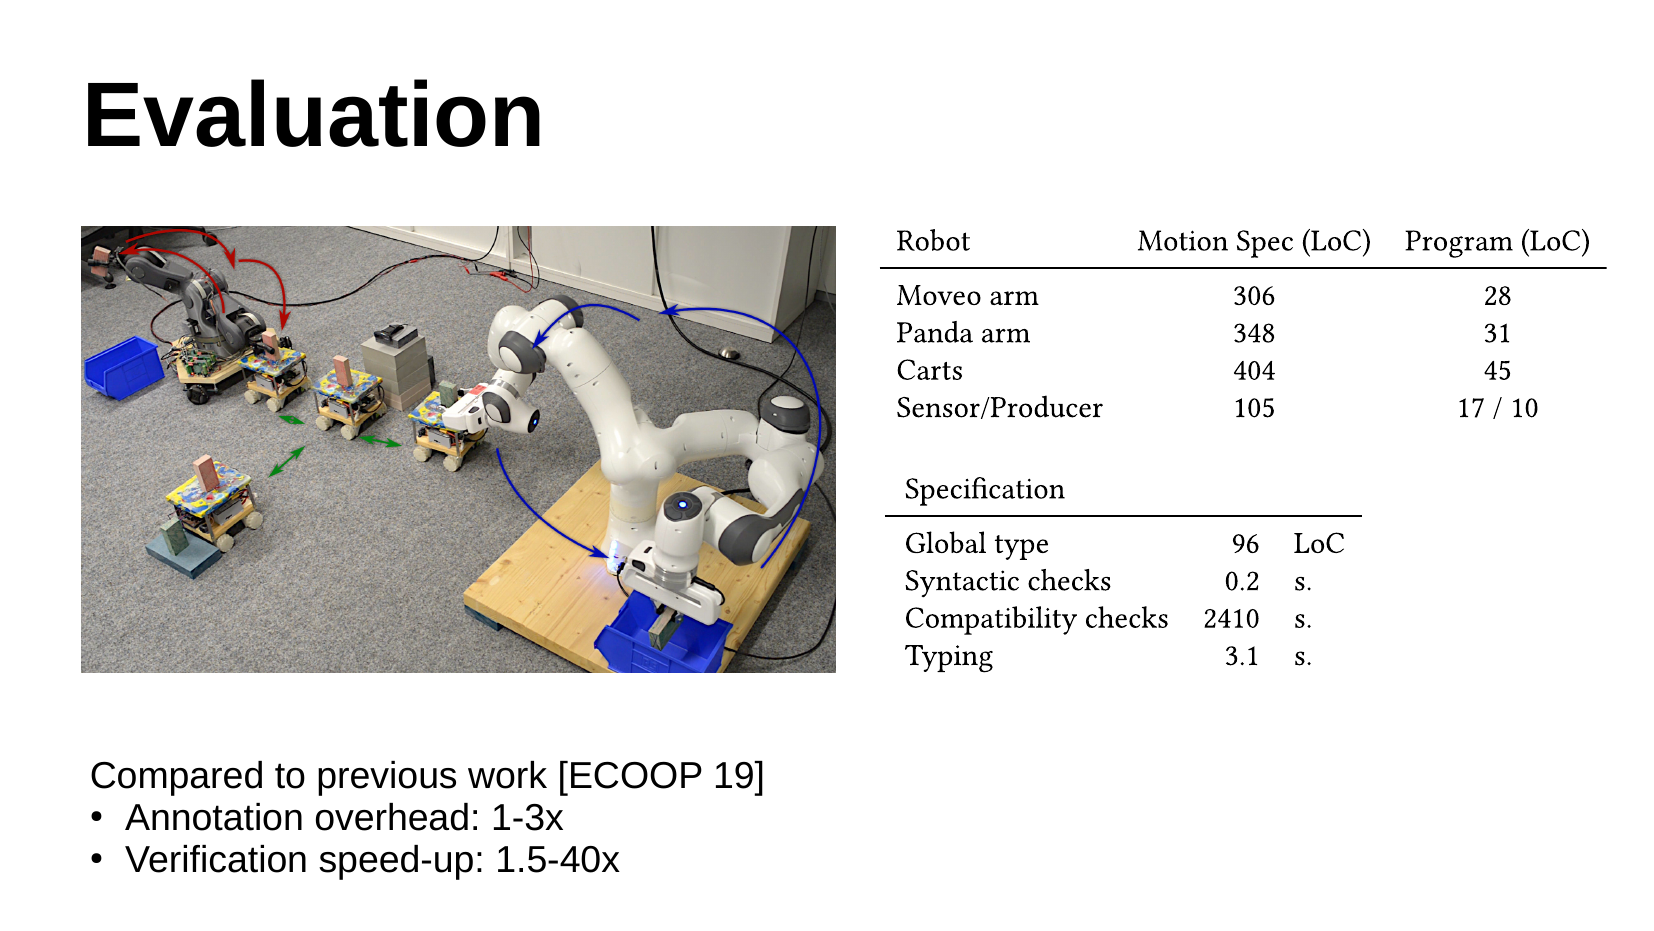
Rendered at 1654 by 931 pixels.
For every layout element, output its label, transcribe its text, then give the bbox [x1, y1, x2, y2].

picture [879, 228, 1607, 673]
picture [81, 226, 836, 673]
text_box Compared to previous work [ECOOP 19] Annotation overhead: 1-3x Verification speed-up: 1.5-40x [75, 747, 781, 889]
title Evaluation [82, 37, 1571, 193]
